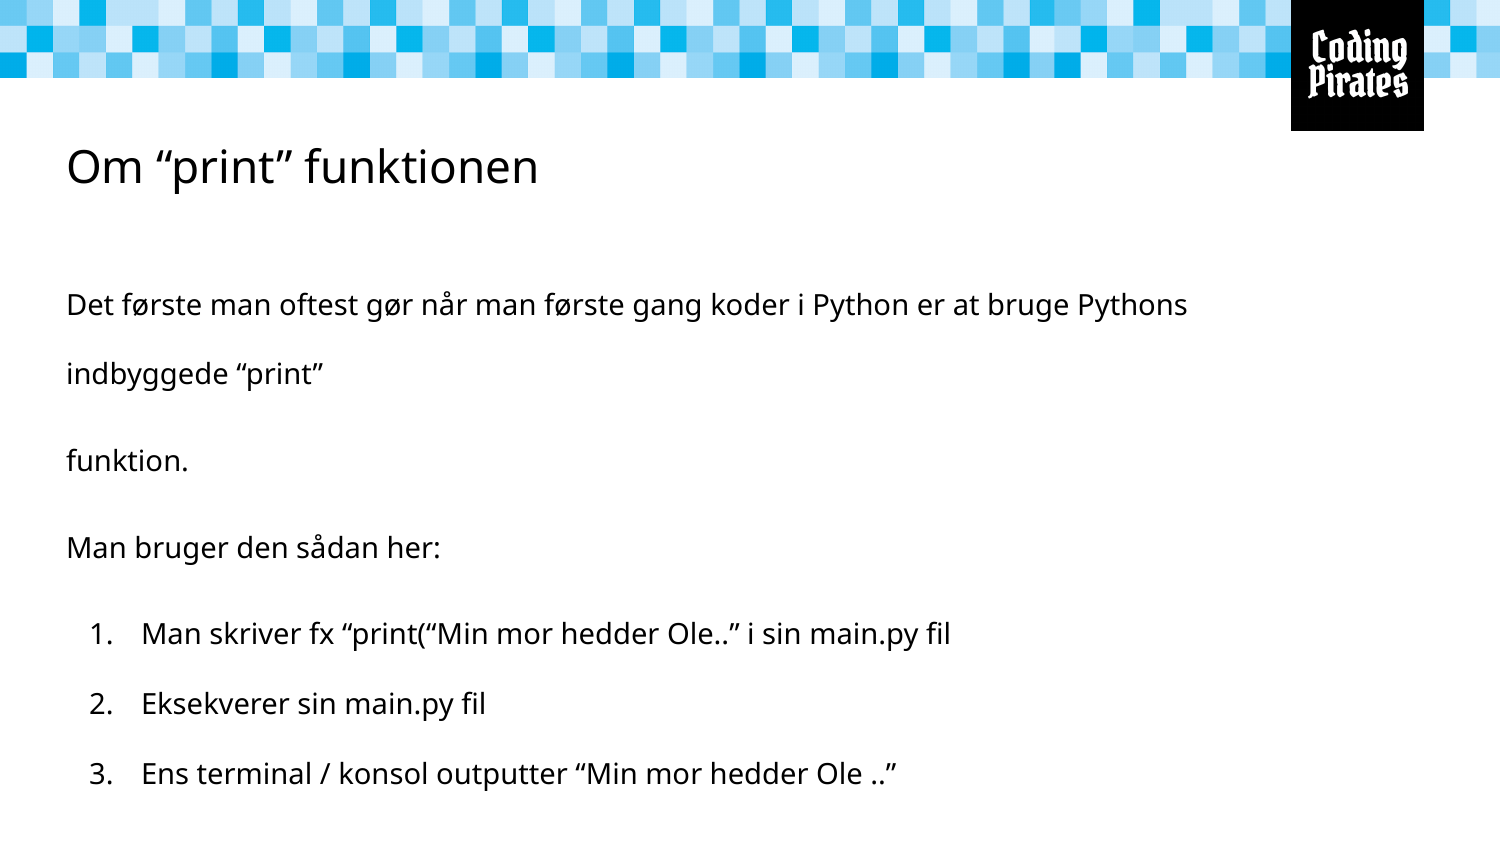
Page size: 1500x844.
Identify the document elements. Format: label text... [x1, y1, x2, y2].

picture [1291, 0, 1424, 131]
picture [0, 0, 1056, 78]
list Det første man oftest gør når man første gang koder i Python er at bruge Pythons indbyggede “print” funktion. Man bruger den sådan her: Man skriver fx “print(“Min mor hedder Ole..” i sin main.py fil Eksekverer sin main.py fil Ens terminal / konsol outputter “Min mor hedder Ole ..” [51, 235, 1351, 751]
title Om “print” funktionen [51, 123, 1223, 217]
